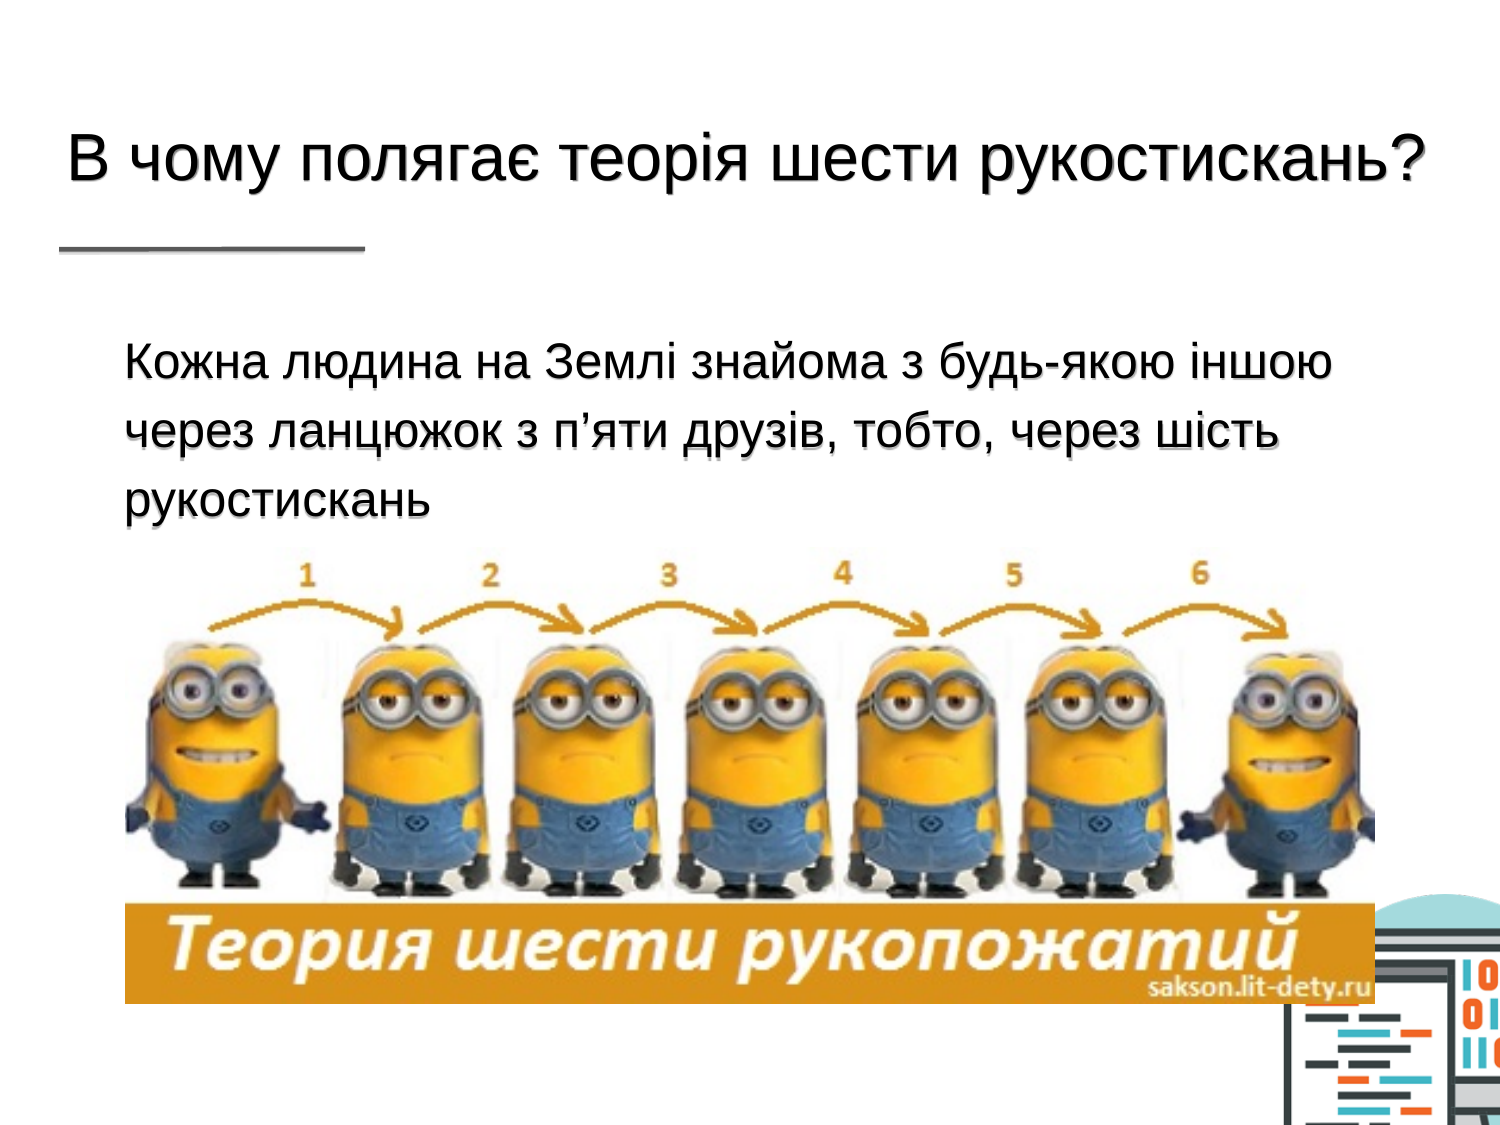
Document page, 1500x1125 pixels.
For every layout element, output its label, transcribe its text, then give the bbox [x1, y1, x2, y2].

text_box В чому полягає теорія шести рукостискань? [51, 99, 1449, 225]
list Кожна людина на Землі знайома з будь-якою іншою через ланцюжок з п’яти друзів, тобто, через шість рукостискань [108, 304, 1375, 532]
picture [125, 547, 1500, 1125]
